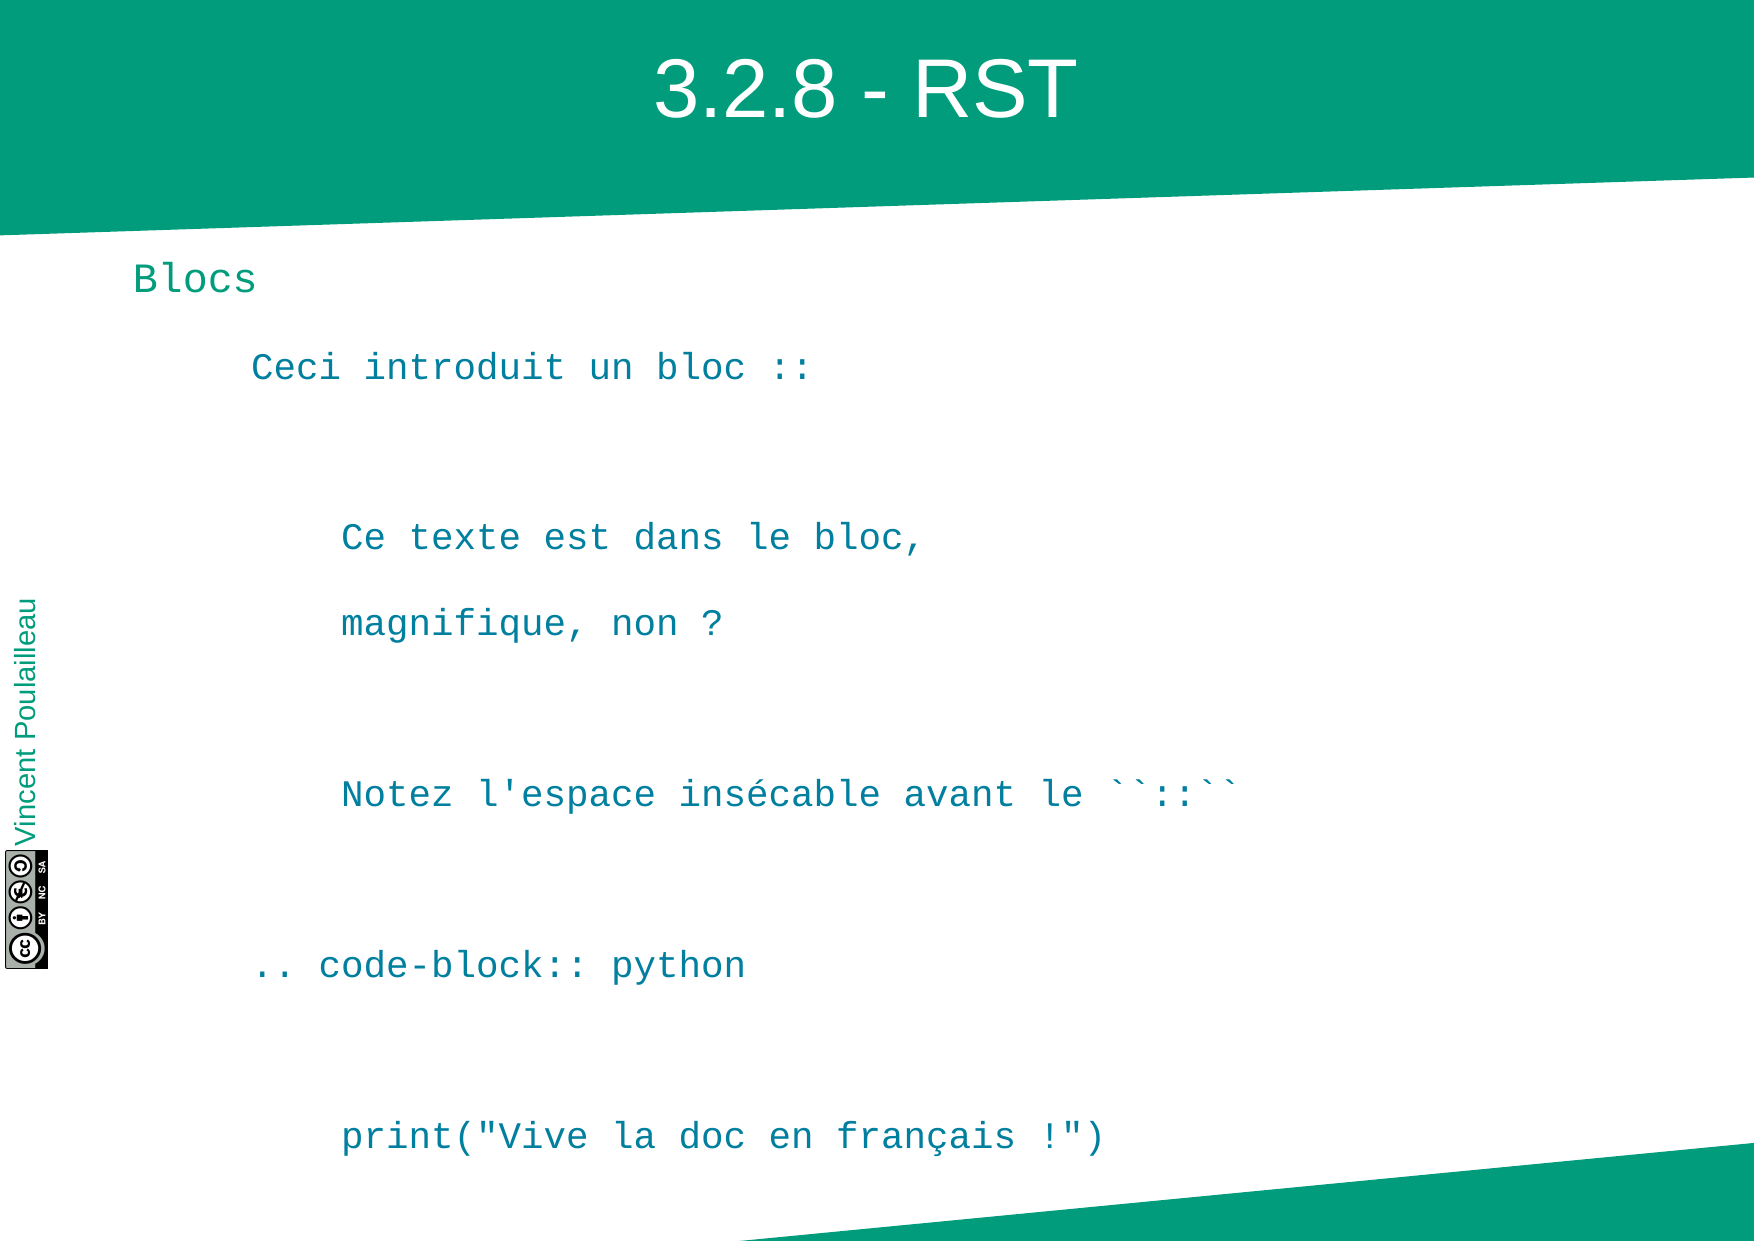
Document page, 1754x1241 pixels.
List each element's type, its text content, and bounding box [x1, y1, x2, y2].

text_box Blocs Ceci introduit un bloc :: Ce texte est dans le bloc, magnifique, non ? Notez l'espace insécable avant le ``::`` .. code-block:: python print("Vive la doc en français !") [0, 178, 1754, 1241]
picture [5, 850, 48, 969]
text_box 3.2.8 - RST [0, 0, 1754, 178]
text_box © 2019 Vincent Poulailleau [1, 448, 61, 1099]
